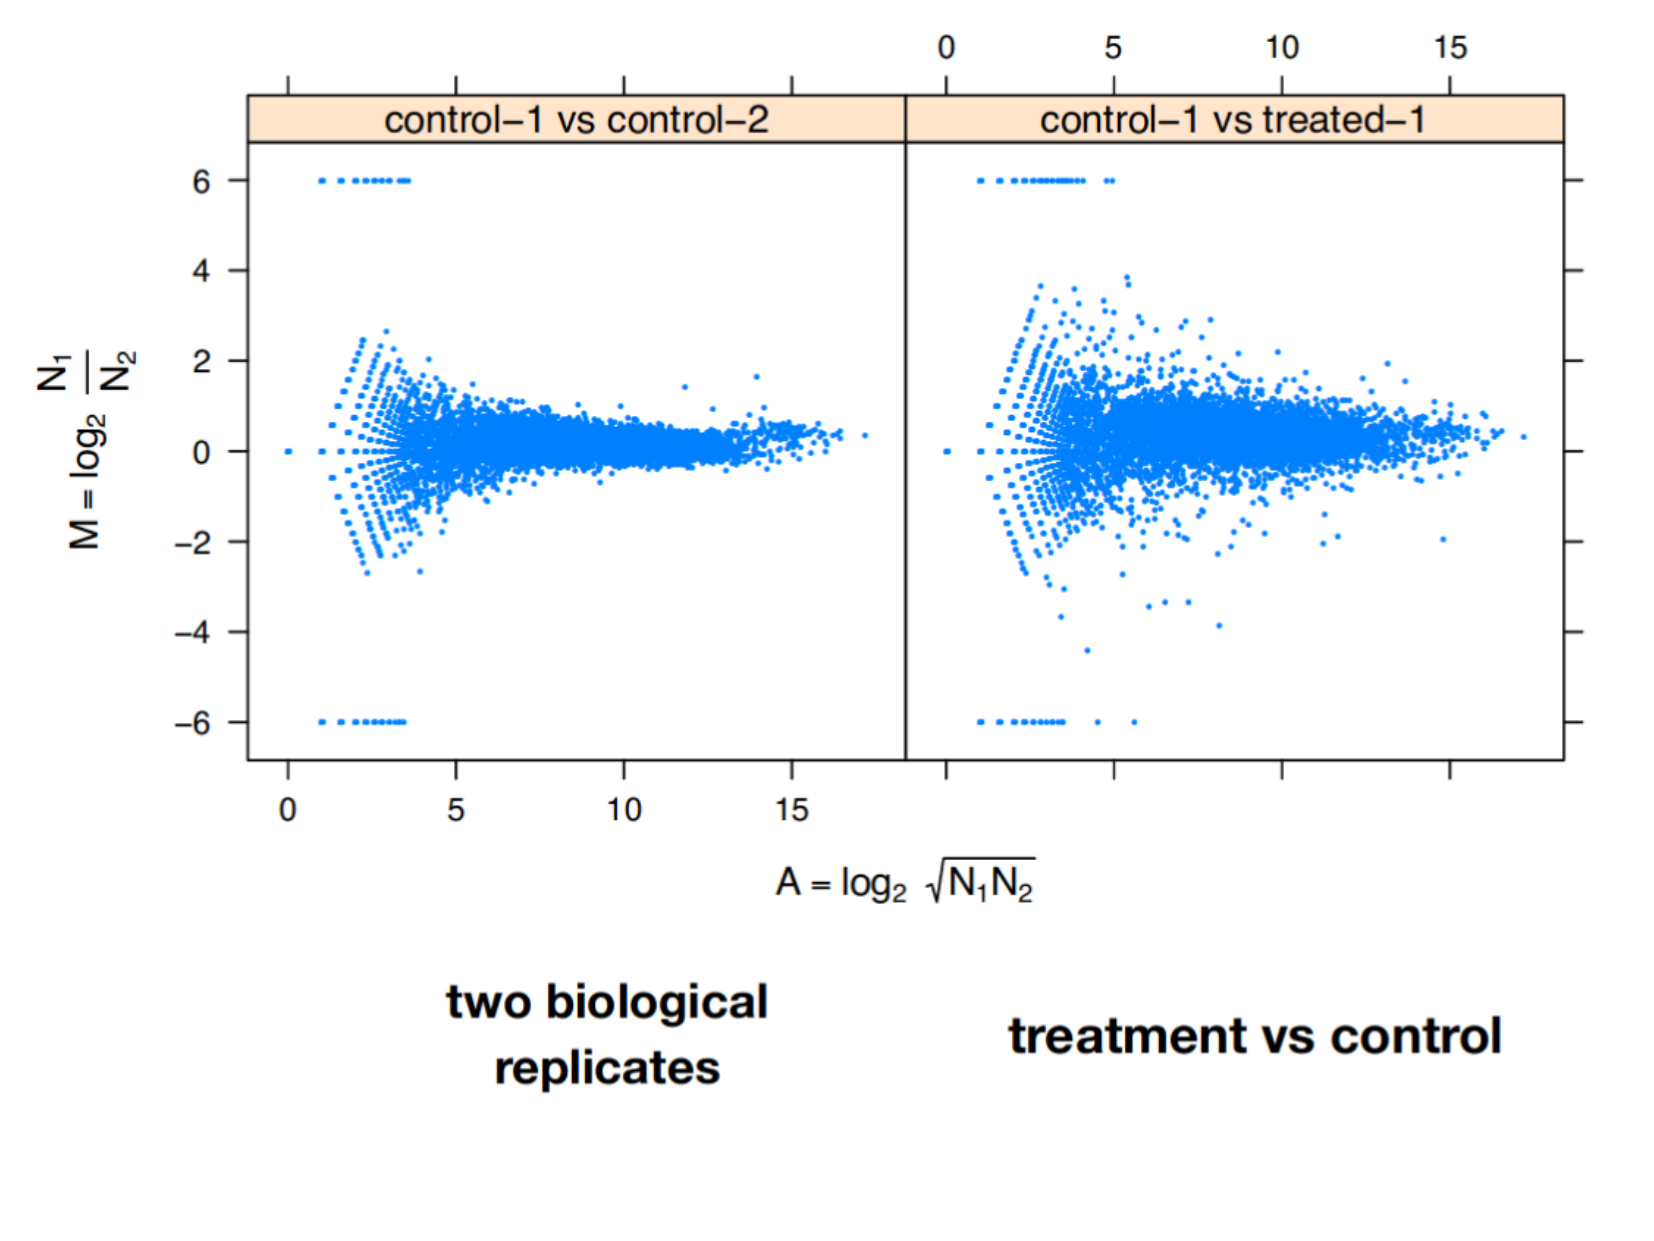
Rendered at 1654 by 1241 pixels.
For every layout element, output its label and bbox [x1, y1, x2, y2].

picture [22, 25, 1623, 1134]
